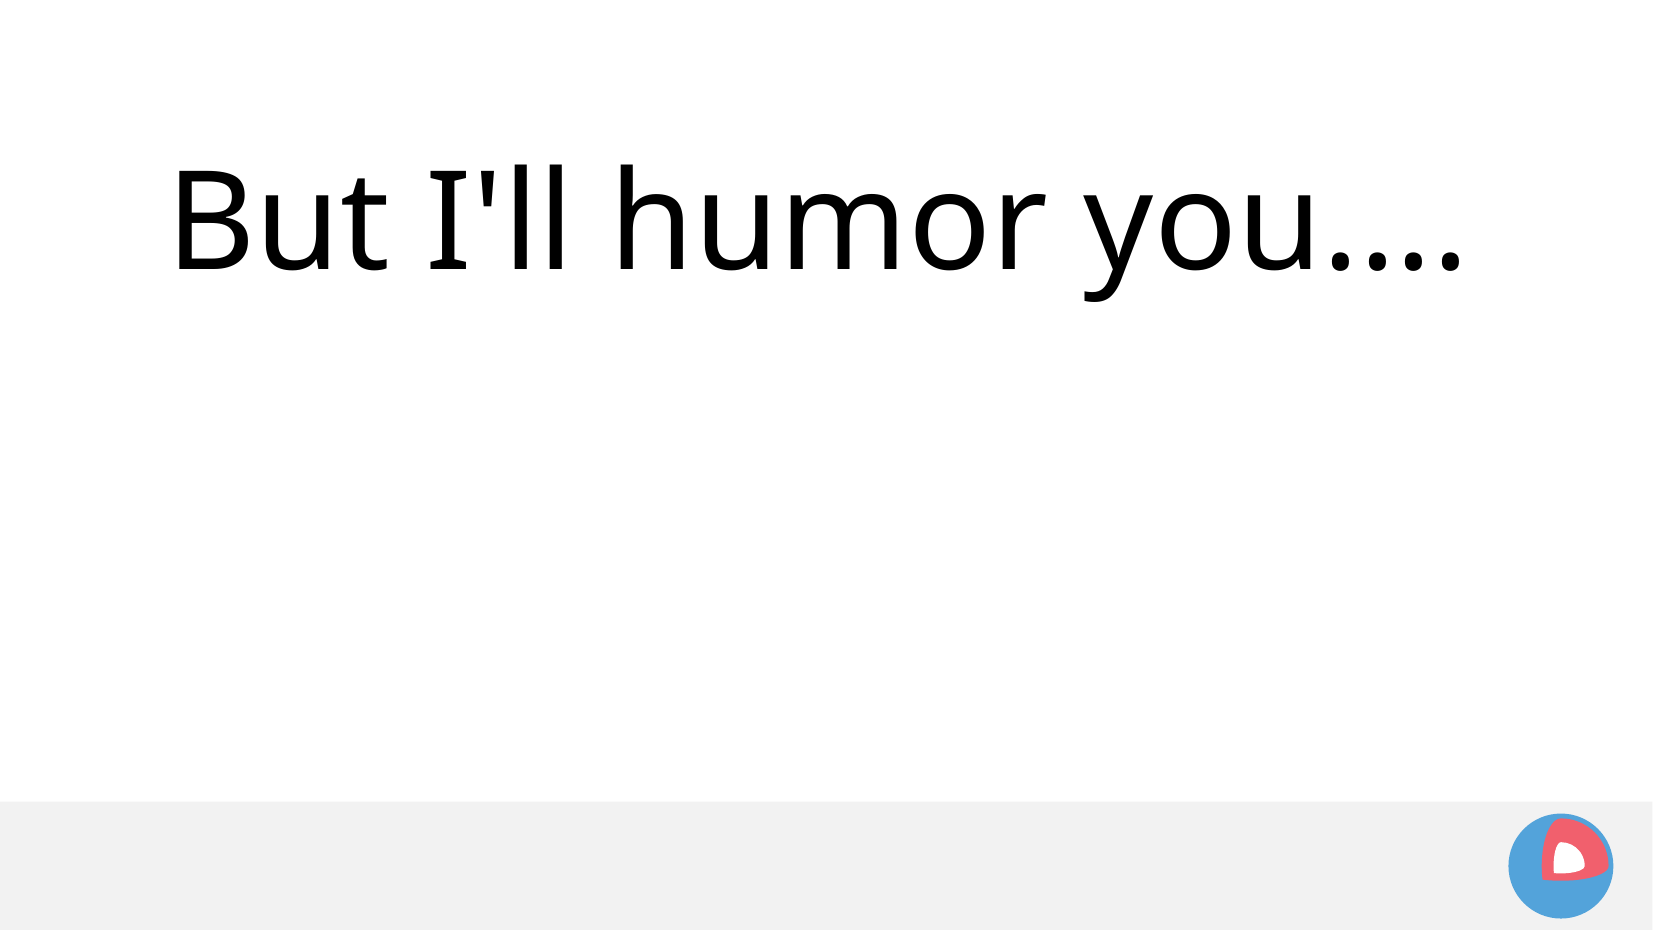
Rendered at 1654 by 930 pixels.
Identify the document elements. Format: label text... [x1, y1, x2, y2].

text_box But I'll humor you.... [151, 115, 1371, 304]
